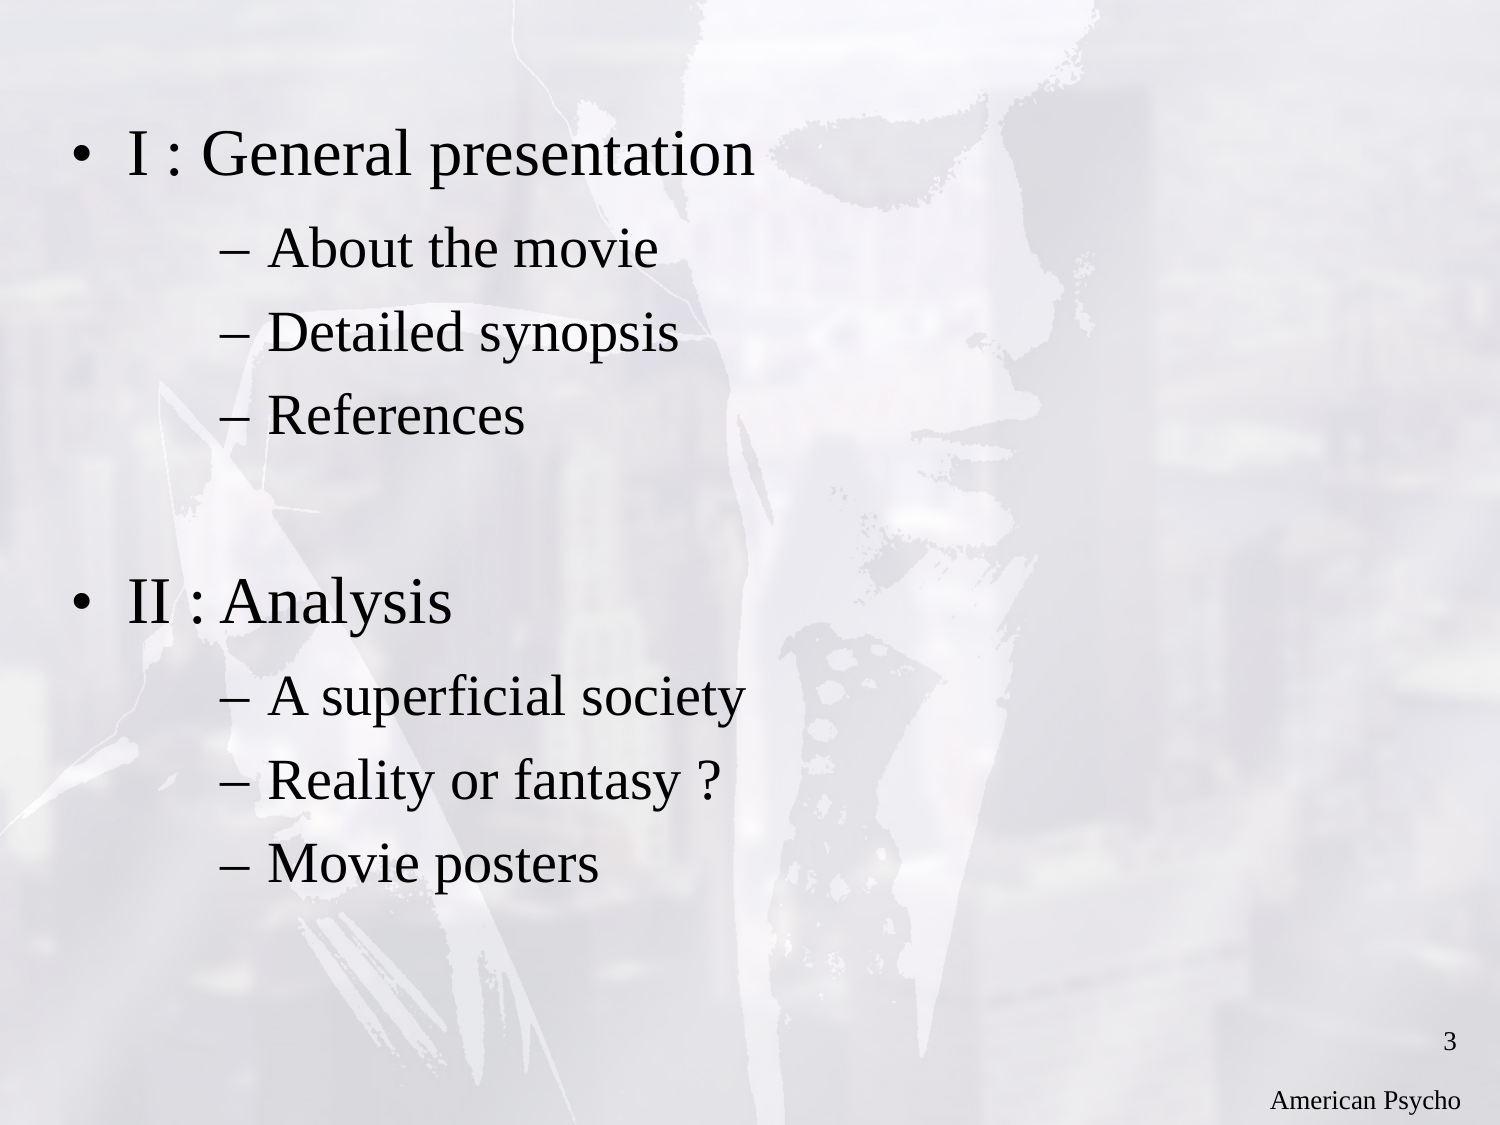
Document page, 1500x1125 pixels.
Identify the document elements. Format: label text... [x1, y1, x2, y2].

picture [0, 0, 1500, 1125]
list I : General presentation About the movie Detailed synopsis References II : Analysis A superficial society Reality or fantasy ? Movie posters [70, 21, 1421, 991]
